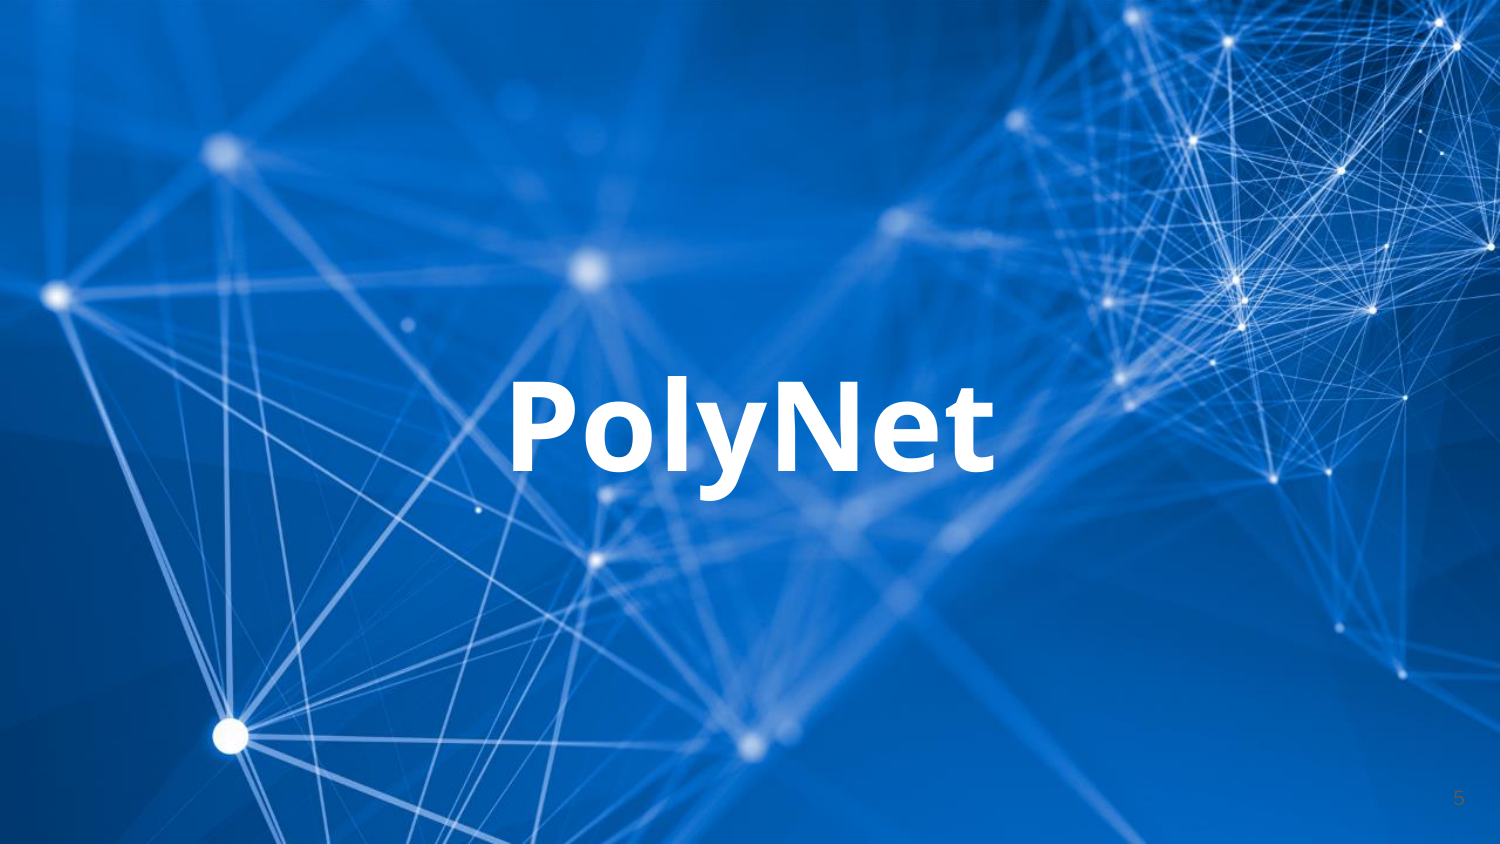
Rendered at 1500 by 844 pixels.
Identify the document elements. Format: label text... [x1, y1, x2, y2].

title PolyNet [415, 288, 1085, 556]
slide_number <number> [1389, 764, 1480, 830]
picture [0, 0, 1500, 844]
